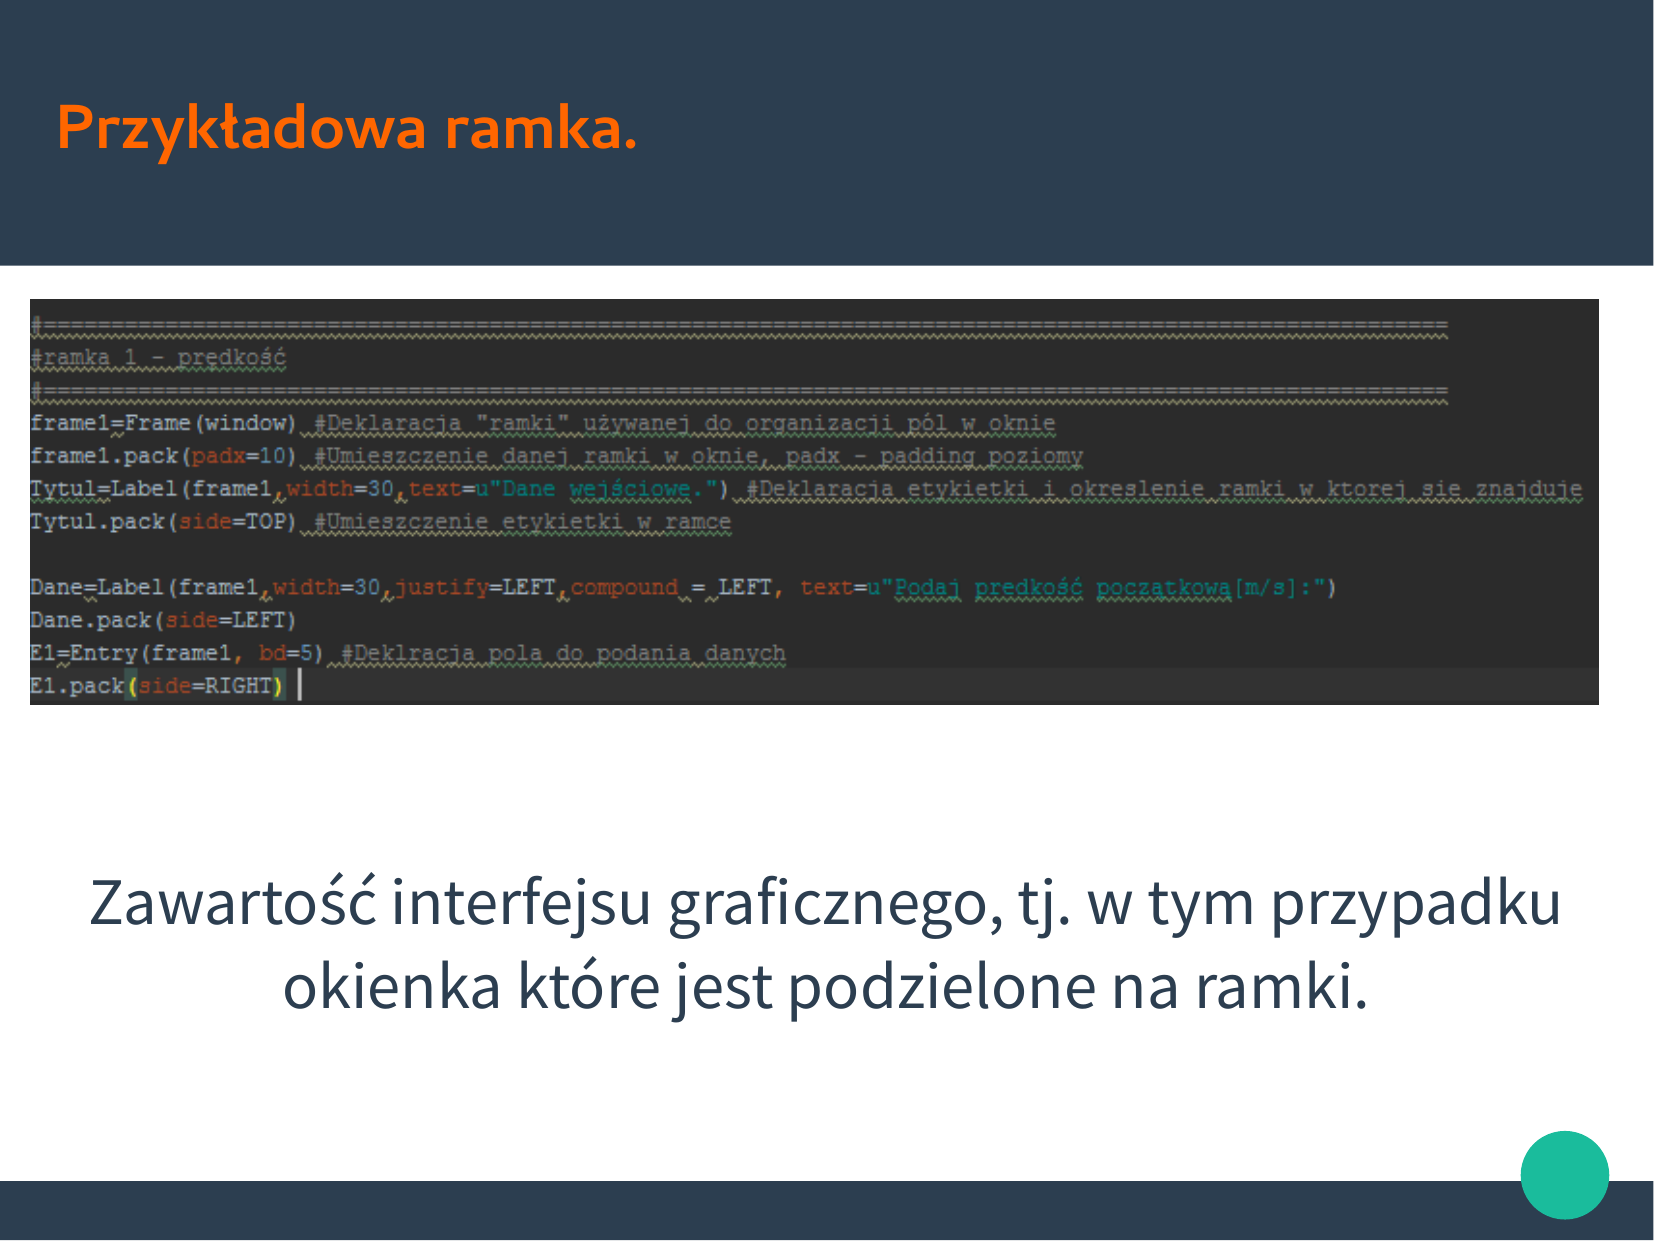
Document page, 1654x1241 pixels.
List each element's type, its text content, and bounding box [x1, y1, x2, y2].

picture [30, 299, 1599, 706]
title Przykładowa ramka. [59, 49, 1595, 207]
subtitle Zawartość interfejsu graficznego, tj. w tym przypadku okienka które jest podzielone na ramki. [59, 735, 1595, 1152]
